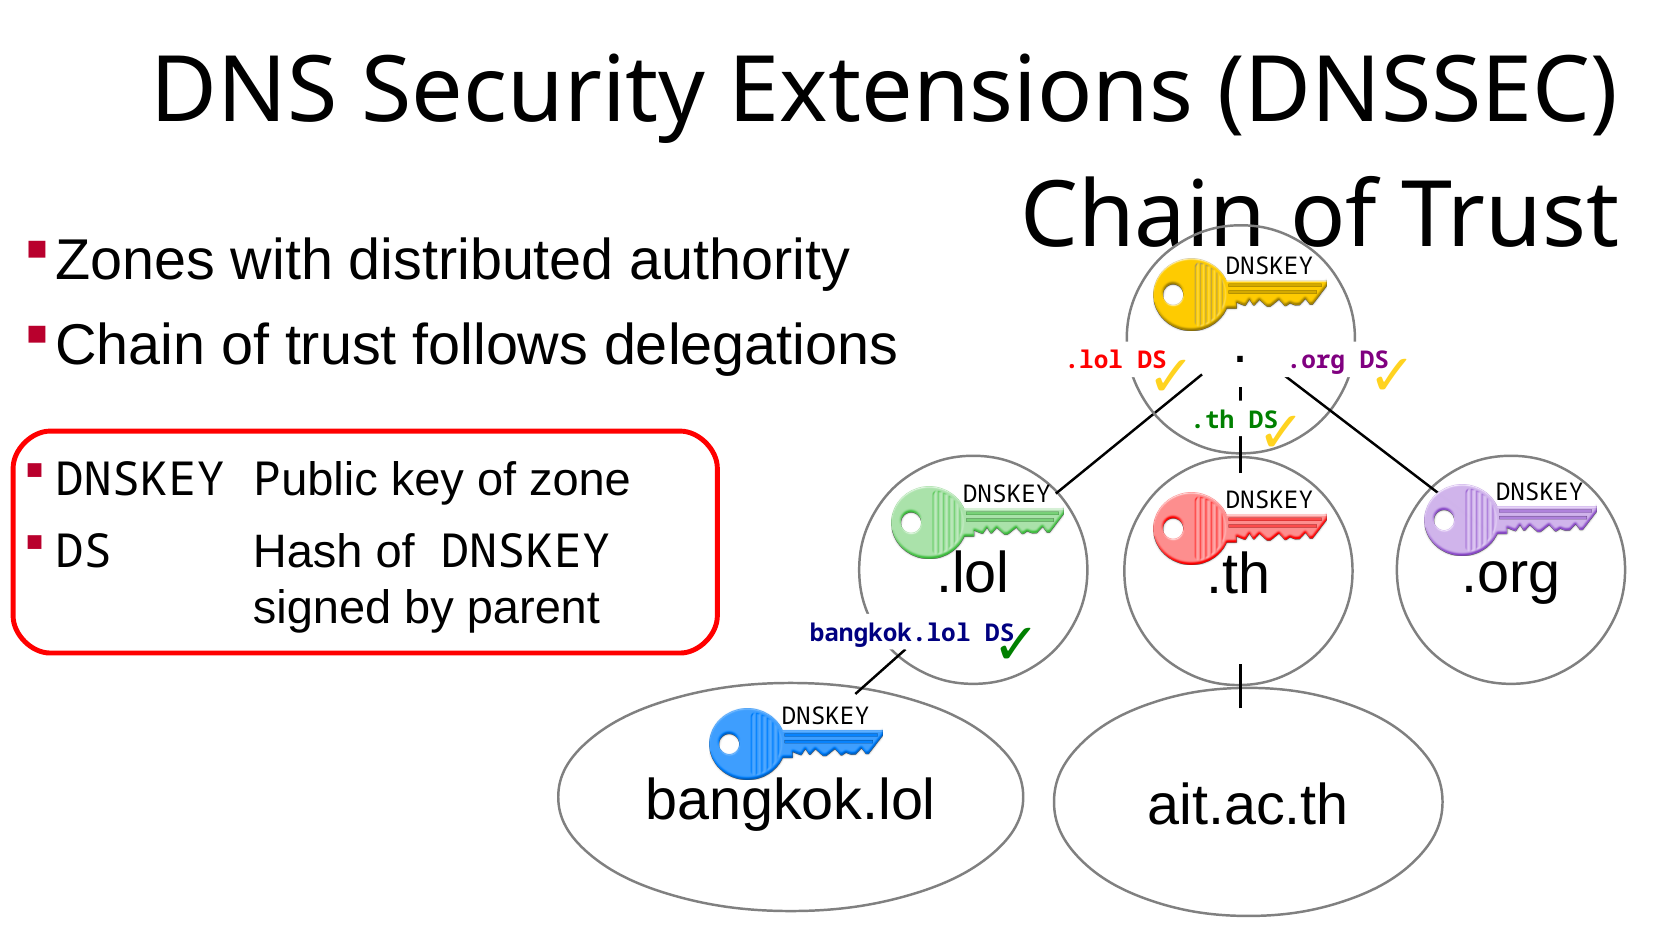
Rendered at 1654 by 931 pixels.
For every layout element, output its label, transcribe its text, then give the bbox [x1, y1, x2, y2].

title DNS Security Extensions (DNSSEC) Chain of Trust [1, 23, 1620, 221]
picture [2, 222, 1627, 918]
